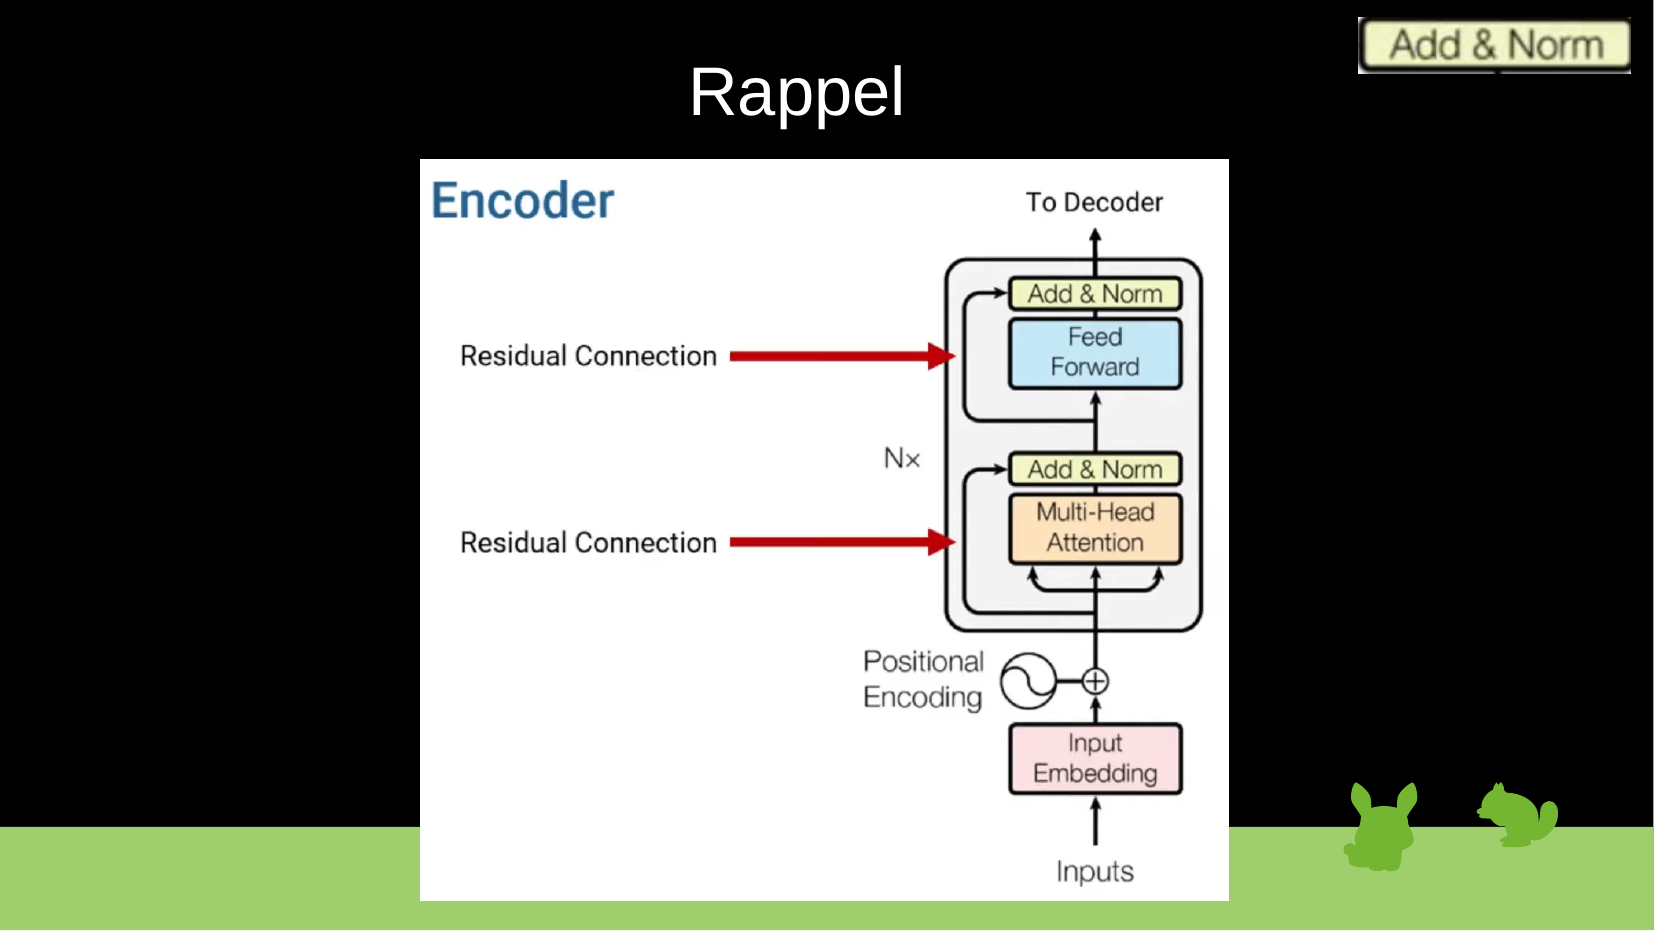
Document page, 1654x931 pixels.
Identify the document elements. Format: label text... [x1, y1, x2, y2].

title Rappel [59, 17, 1536, 166]
picture [420, 159, 1229, 901]
picture [1358, 17, 1631, 74]
